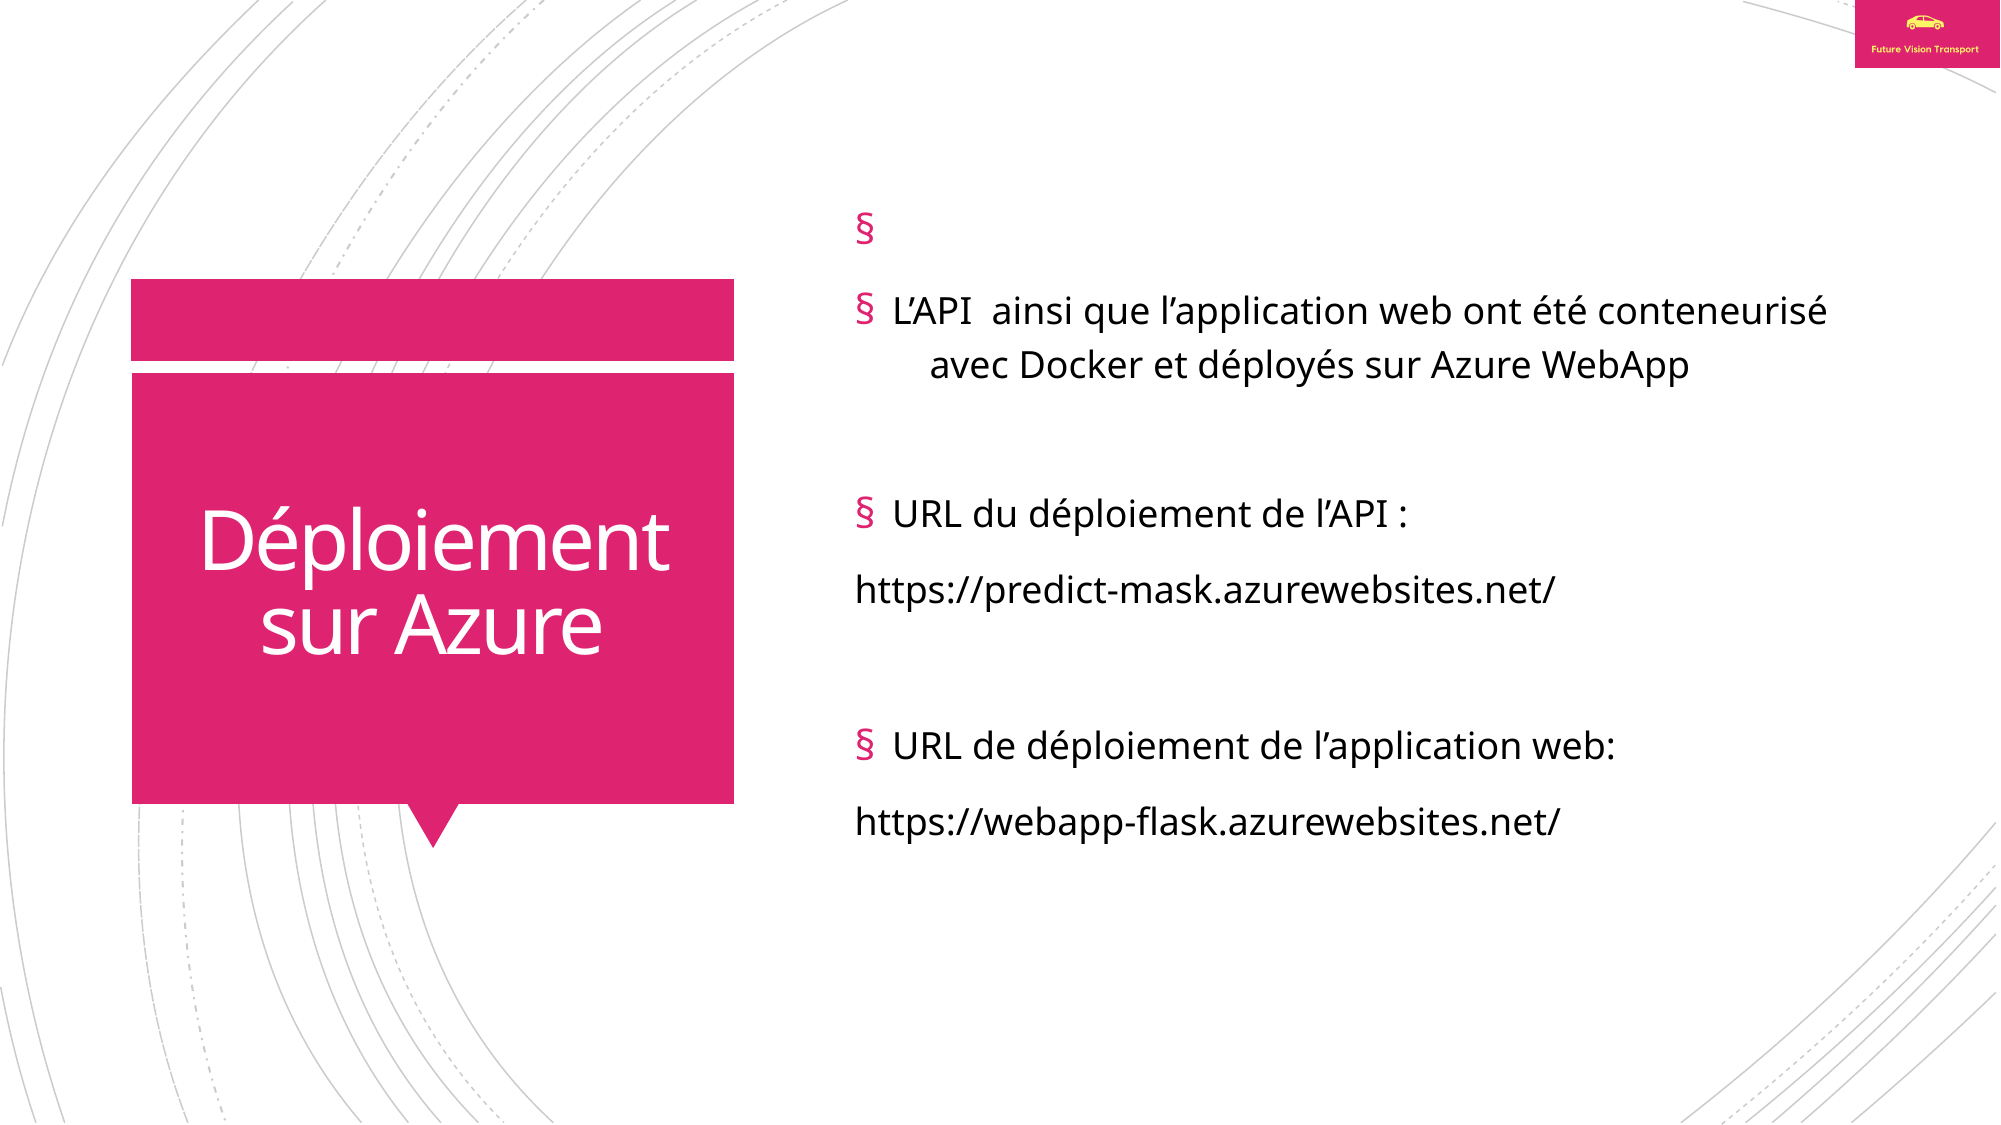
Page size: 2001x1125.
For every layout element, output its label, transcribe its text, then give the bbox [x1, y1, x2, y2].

picture [1855, 0, 2000, 68]
title Déploiement sur Azure [145, 385, 720, 789]
list L’API ainsi que l’application web ont été conteneurisé avec Docker et déployés sur Azure WebApp URL du déploiement de l’API : https://predict-mask.azurewebsites.net/ URL de déploiement de l’application web: https://webapp-flask.azurewebsites.net/ [839, 131, 1871, 993]
